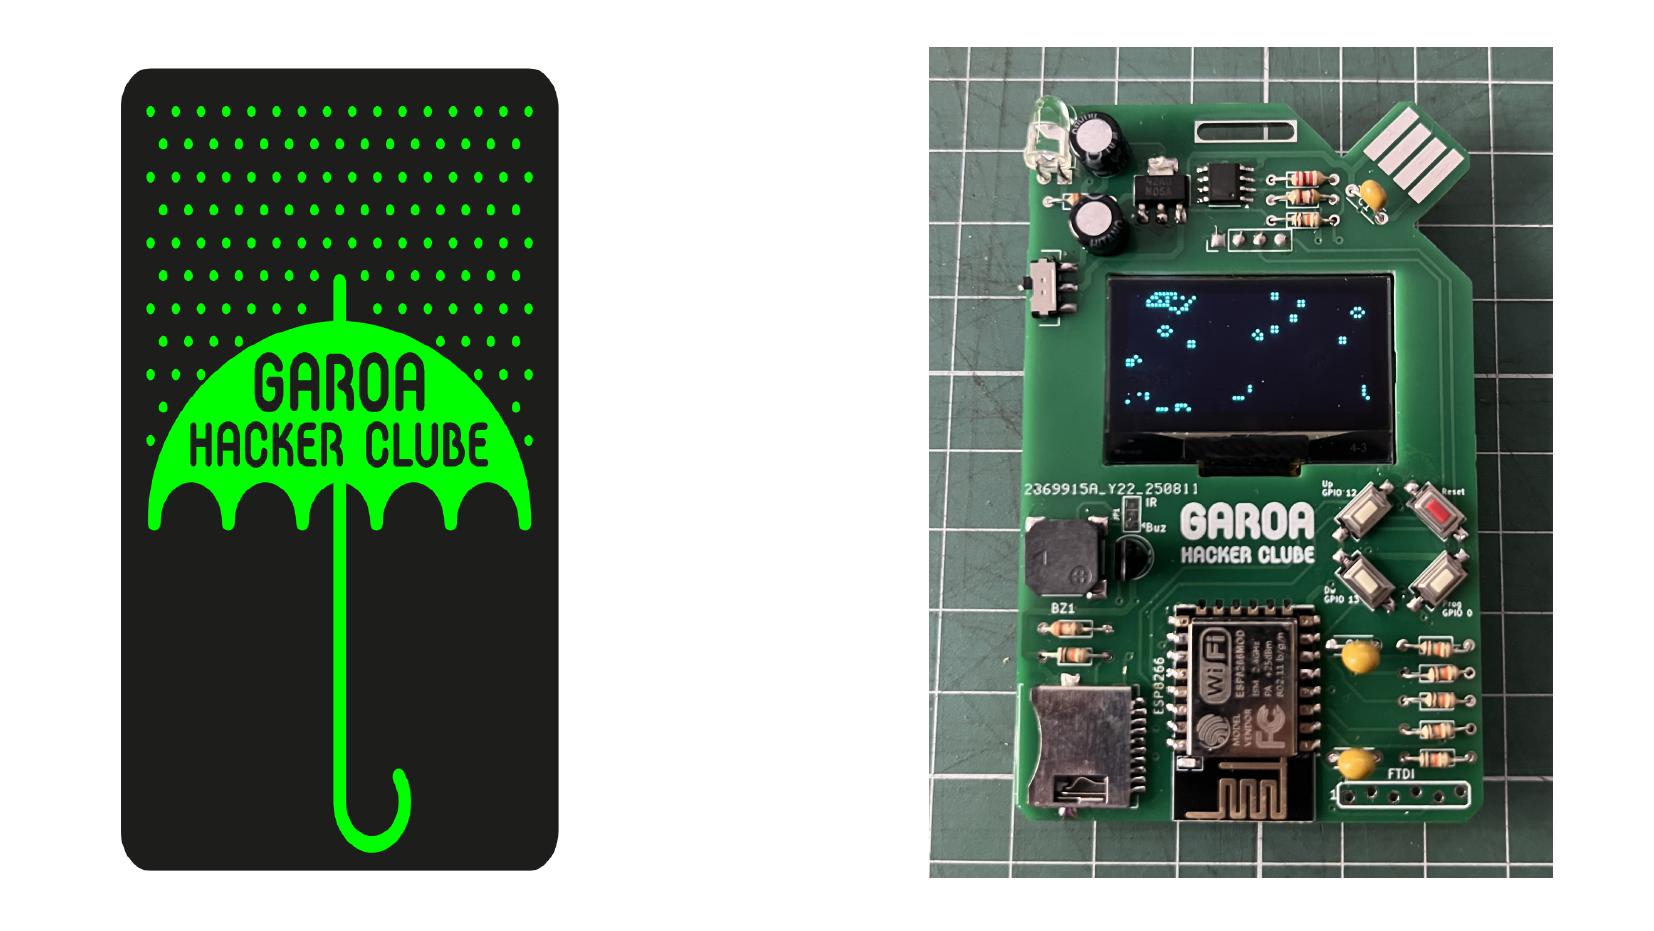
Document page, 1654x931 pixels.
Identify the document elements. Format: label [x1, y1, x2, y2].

picture [75, 0, 734, 926]
picture [929, 47, 1553, 878]
